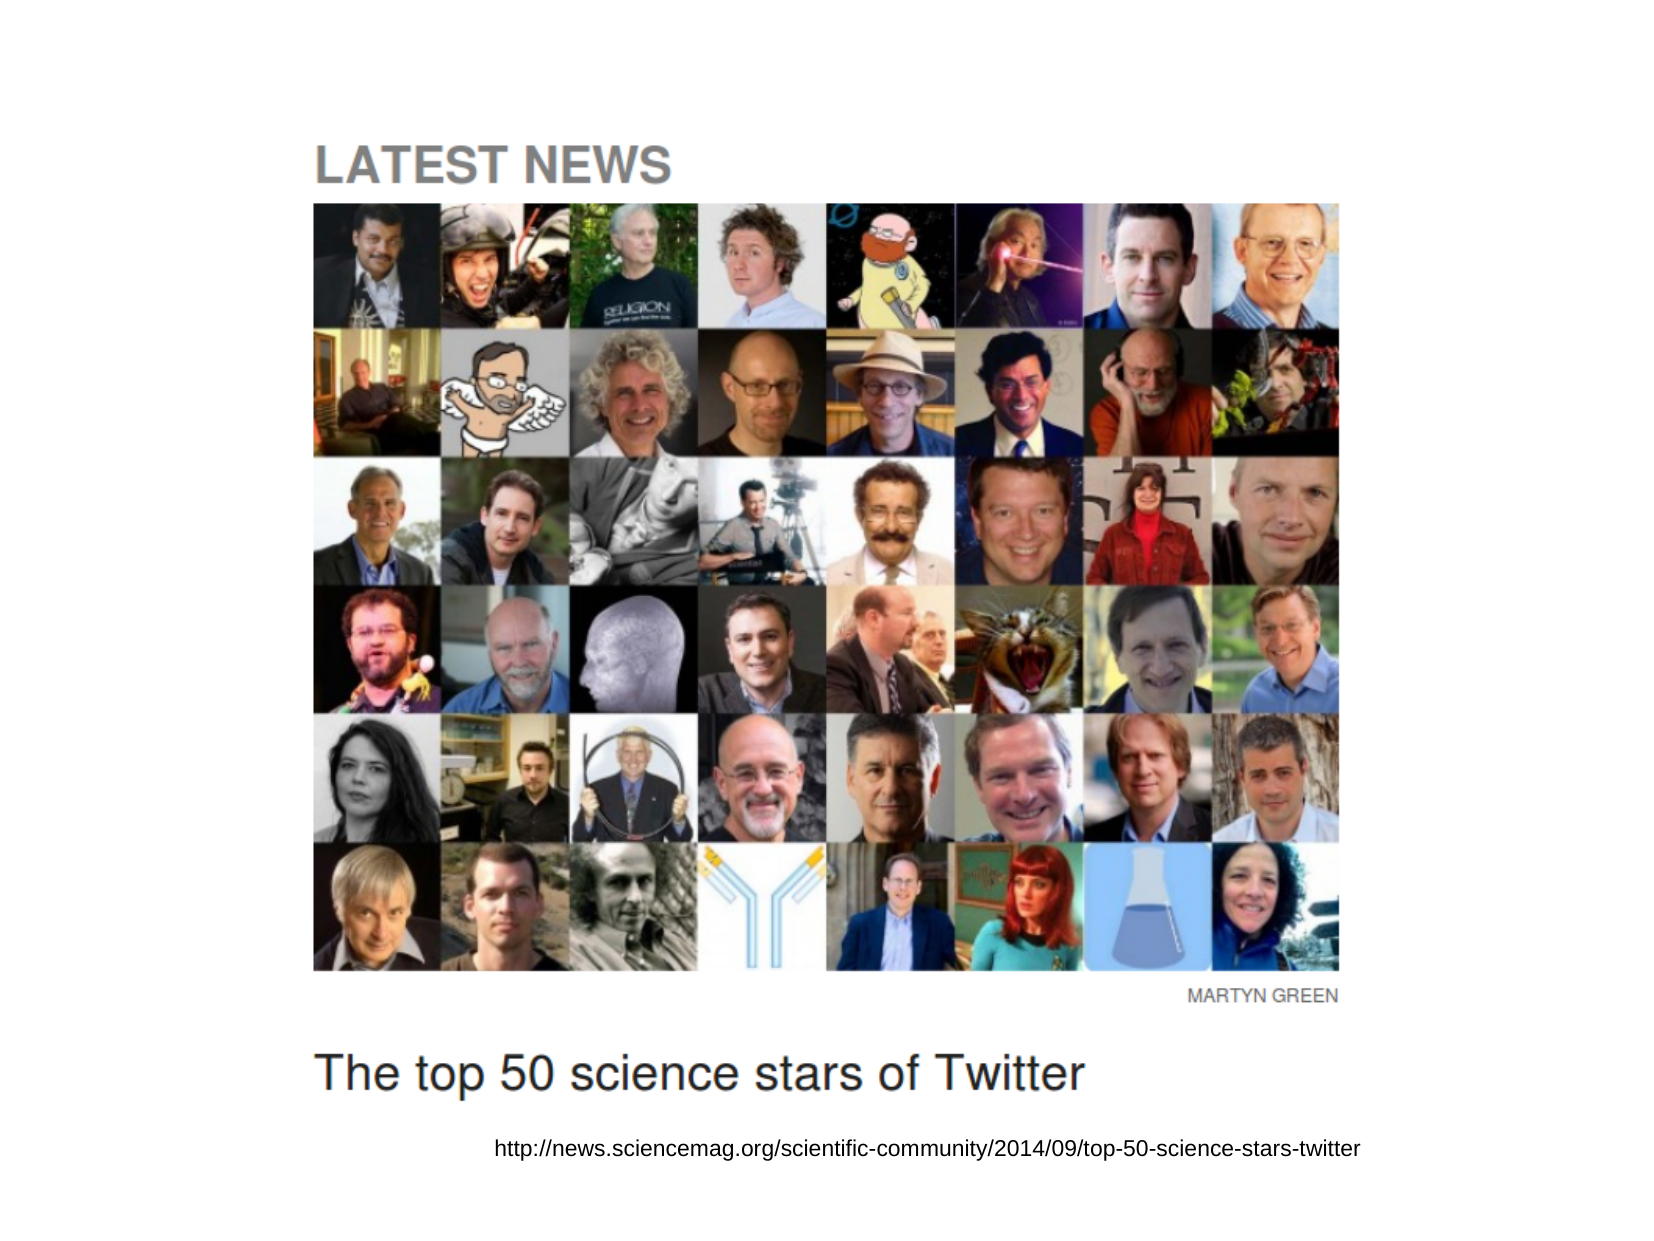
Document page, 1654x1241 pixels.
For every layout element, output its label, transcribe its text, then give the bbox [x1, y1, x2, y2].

text_box http://news.sciencemag.org/scientific-community/2014/09/top-50-science-stars-twitter [479, 1128, 1654, 1186]
picture [295, 127, 1369, 1123]
